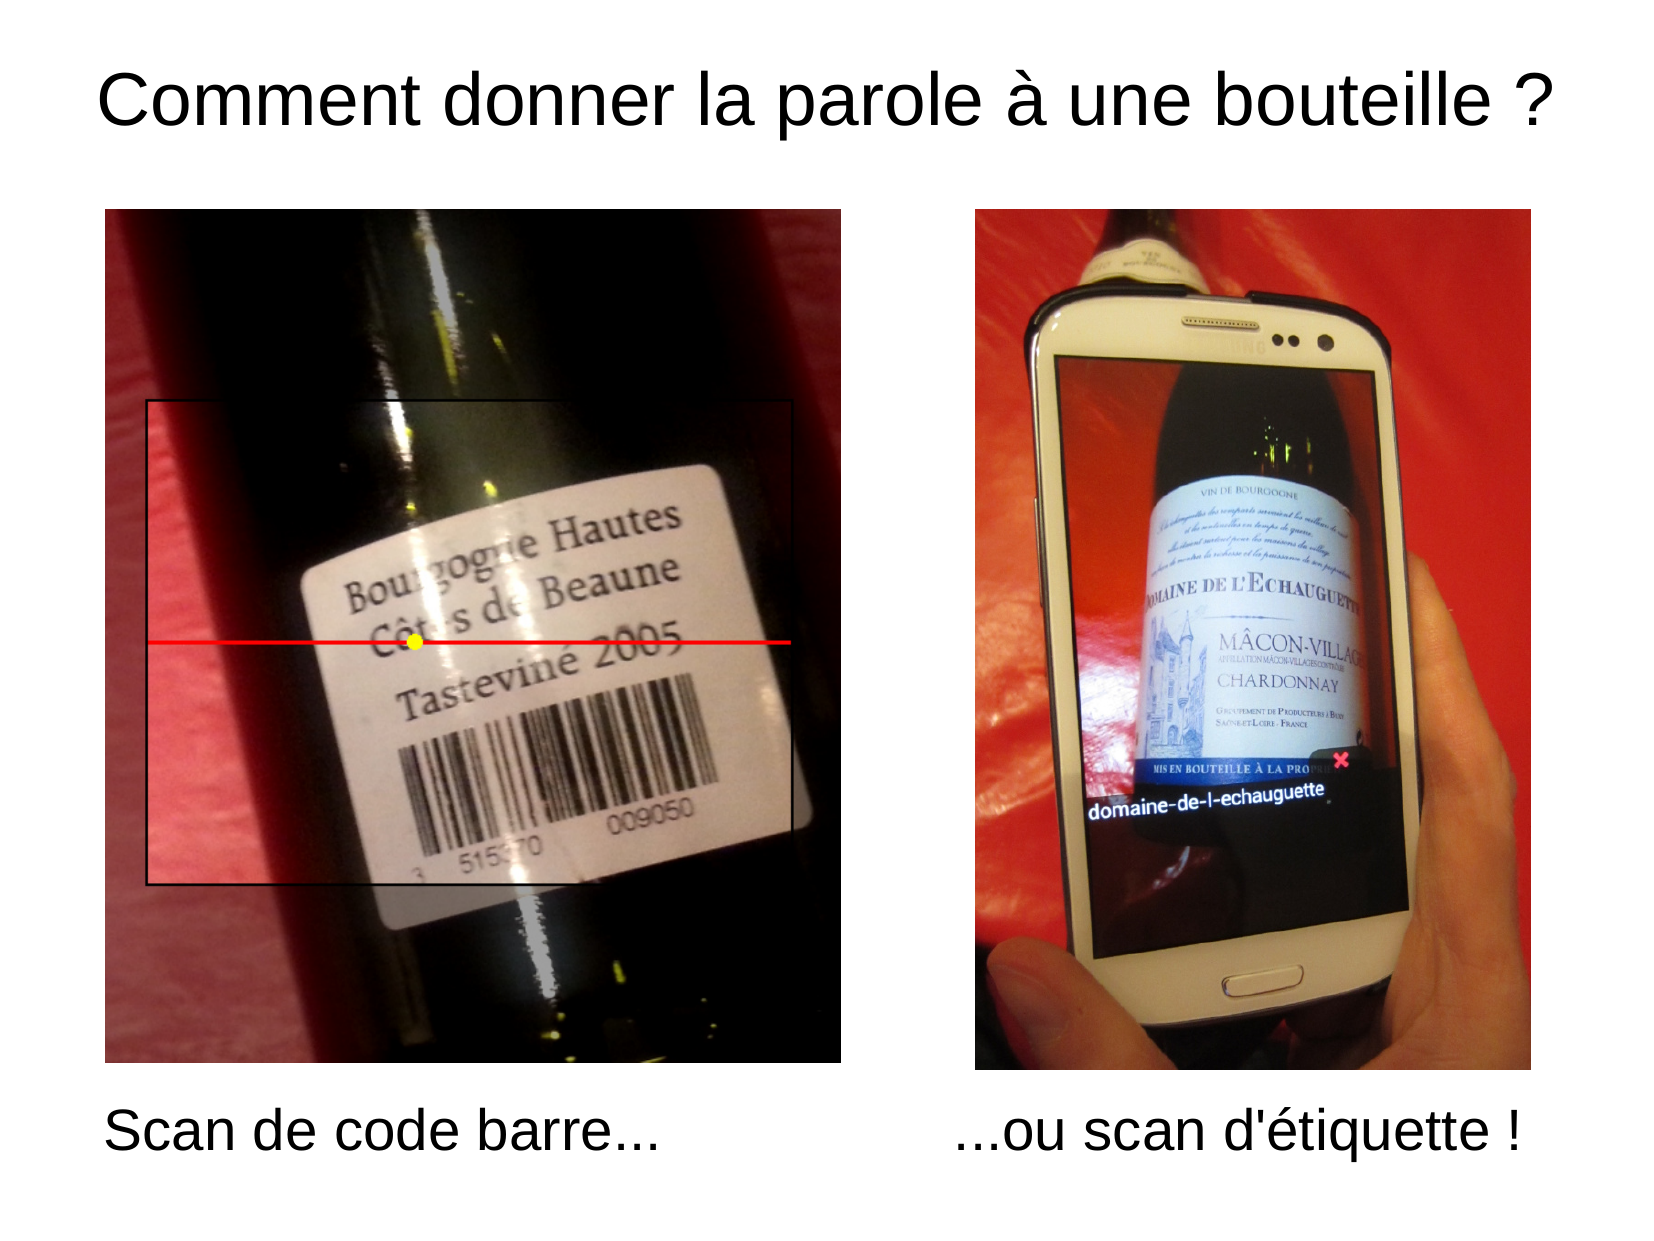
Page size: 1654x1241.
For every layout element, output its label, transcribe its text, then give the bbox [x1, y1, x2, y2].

title Comment donner la parole à une bouteille ? [82, 49, 1571, 151]
picture [975, 209, 1531, 1070]
text_box Scan de code barre... ...ou scan d'étiquette ! [89, 1090, 1541, 1171]
picture [105, 209, 841, 1063]
